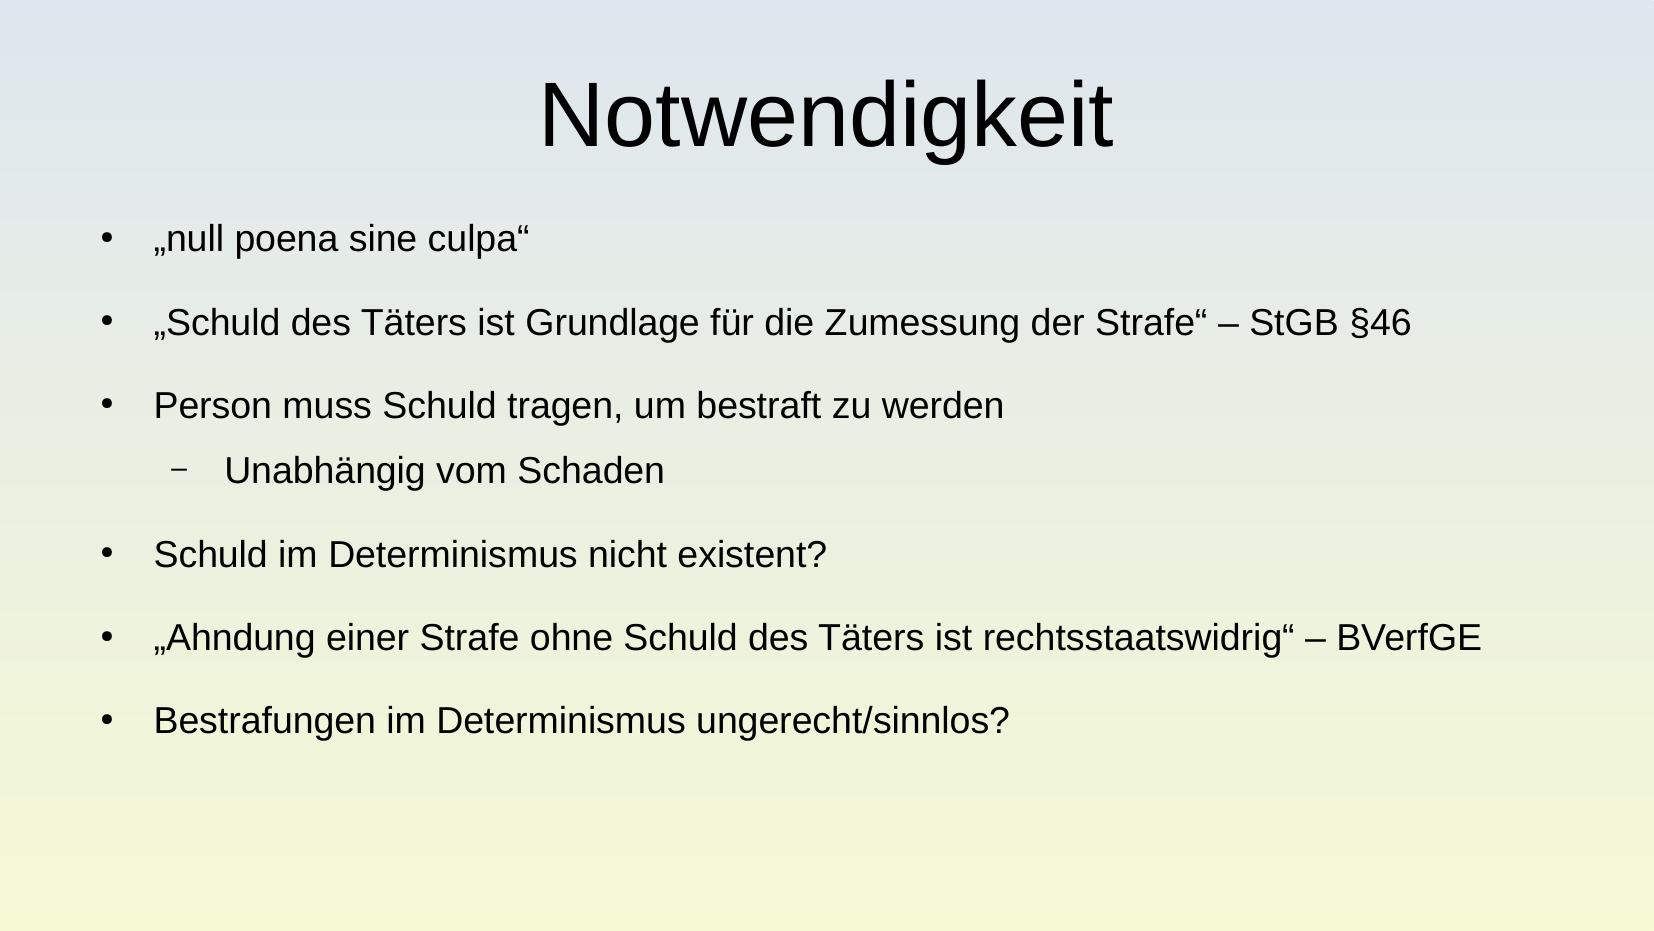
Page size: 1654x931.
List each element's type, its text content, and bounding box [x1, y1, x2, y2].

title Notwendigkeit [82, 37, 1571, 193]
list „null poena sine culpa“ „Schuld des Täters ist Grundlage für die Zumessung der Strafe“ – StGB §46 Person muss Schuld tragen, um bestraft zu werden Unabhängig vom Schaden Schuld im Determinismus nicht existent? „Ahndung einer Strafe ohne Schuld des Täters ist rechtsstaatswidrig“ – BVerfGE Bestrafungen im Determinismus ungerecht/sinnlos? [82, 217, 1571, 758]
